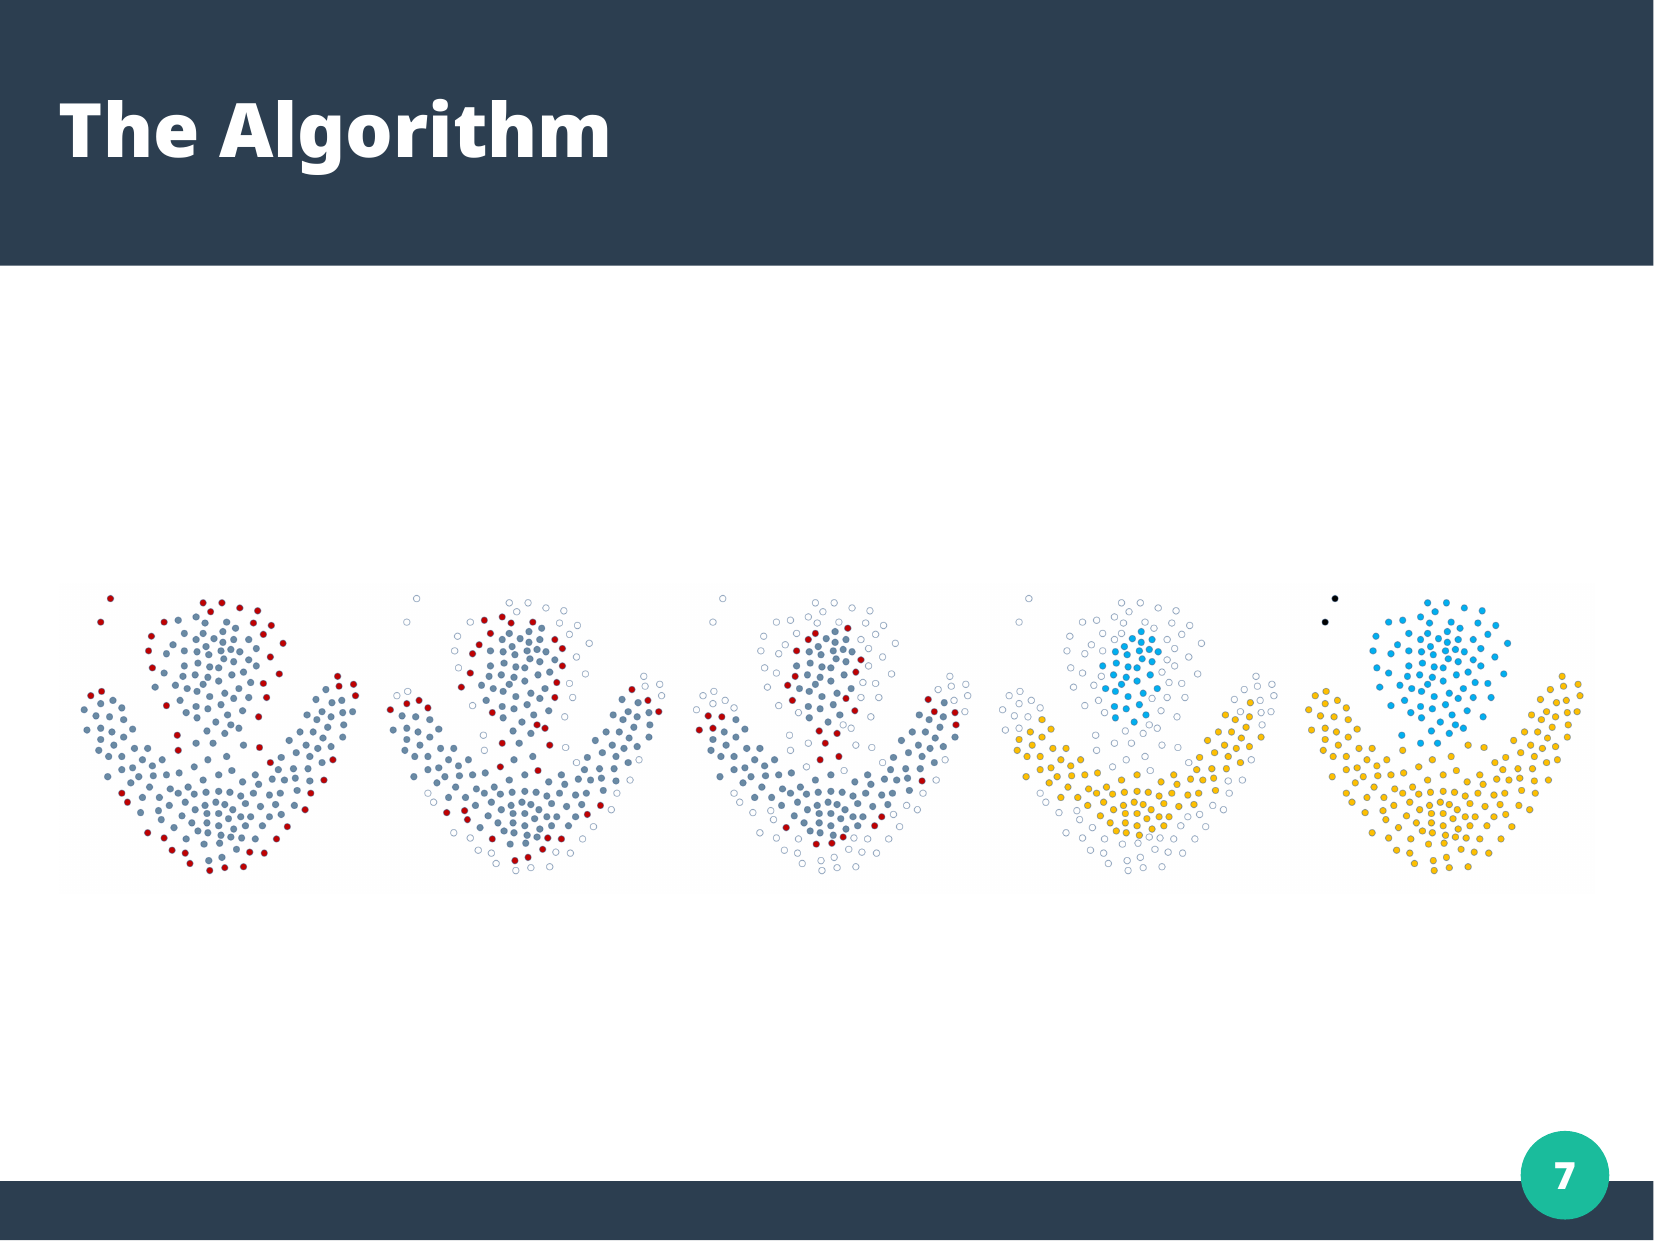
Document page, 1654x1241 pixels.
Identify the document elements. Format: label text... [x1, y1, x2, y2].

picture [59, 583, 1595, 894]
title The Algorithm [59, 49, 1595, 207]
